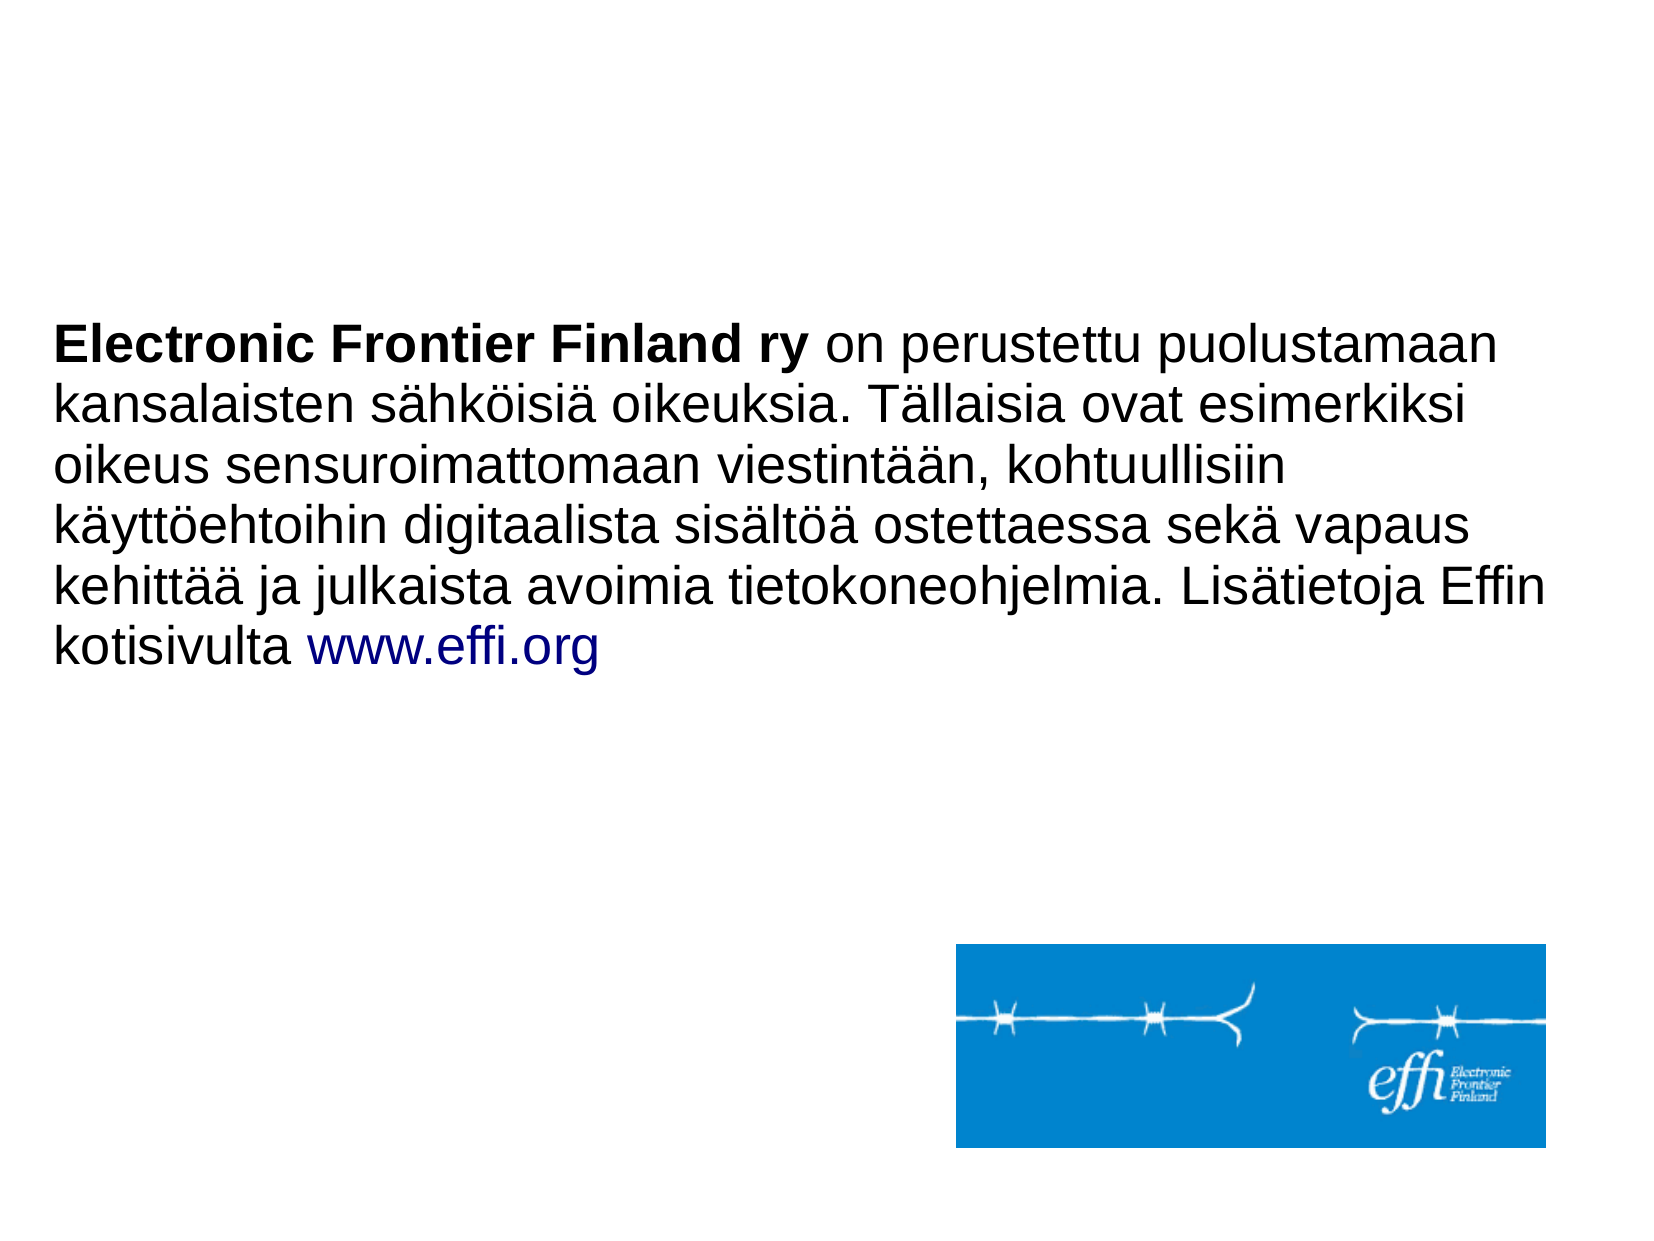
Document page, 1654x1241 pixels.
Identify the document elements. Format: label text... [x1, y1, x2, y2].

picture [956, 944, 1546, 1148]
text_box Electronic Frontier Finland ry on perustettu puolustamaan kansalaisten sähköisiä oikeuksia. Tällaisia ovat esimerkiksi oikeus sensuroimattomaan viestintään, kohtuullisiin käyttöehtoihin digitaalista sisältöä ostettaessa sekä vapaus kehittää ja julkaista avoimia tietokoneohjelmia. Lisätietoja Effin kotisivulta www.effi.org [38, 305, 1619, 686]
